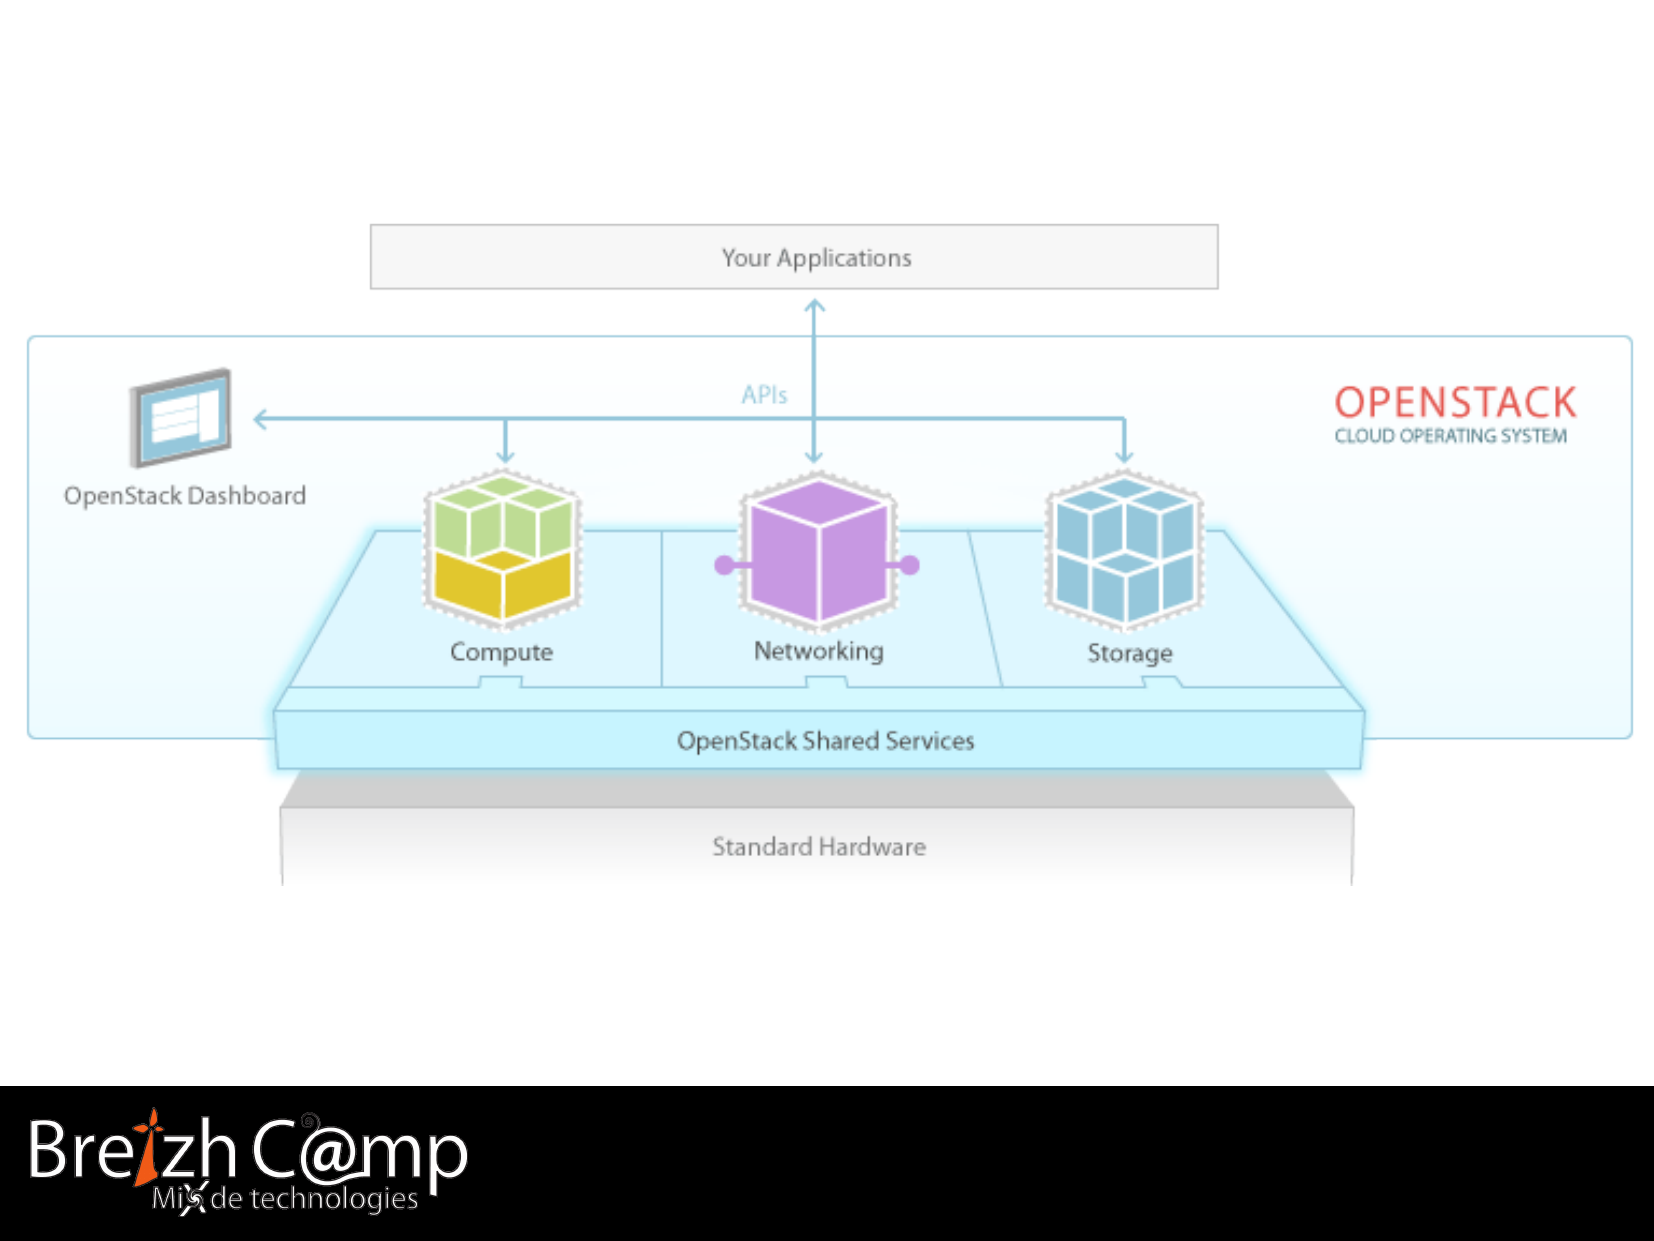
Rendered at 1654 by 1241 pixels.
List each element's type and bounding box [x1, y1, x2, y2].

picture [30, 1107, 468, 1217]
text_box [23, 222, 1636, 886]
